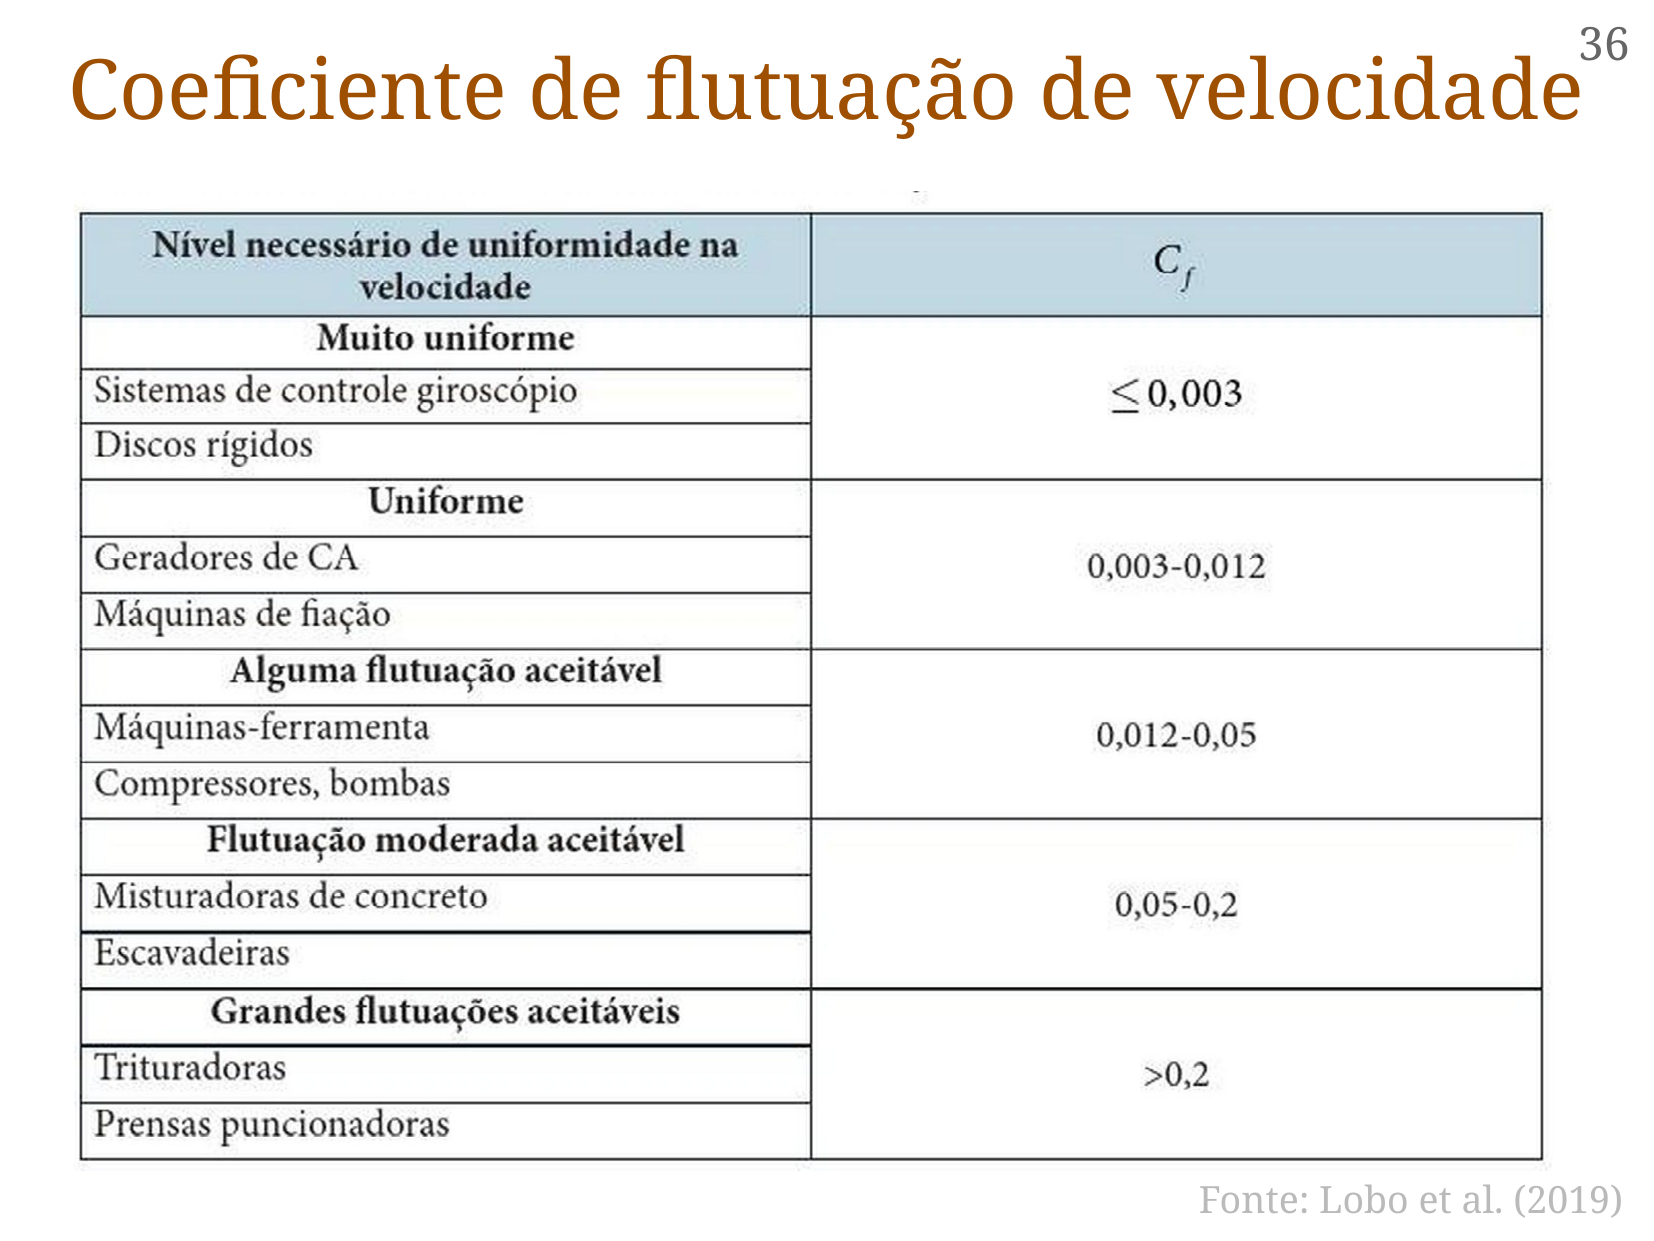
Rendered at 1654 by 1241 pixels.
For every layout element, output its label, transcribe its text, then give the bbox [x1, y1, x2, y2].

picture [74, 191, 1554, 1171]
title Coeficiente de flutuação de velocidade [59, 29, 1595, 148]
text_box Fonte: Lobo et al. (2019) [1184, 1166, 1639, 1233]
